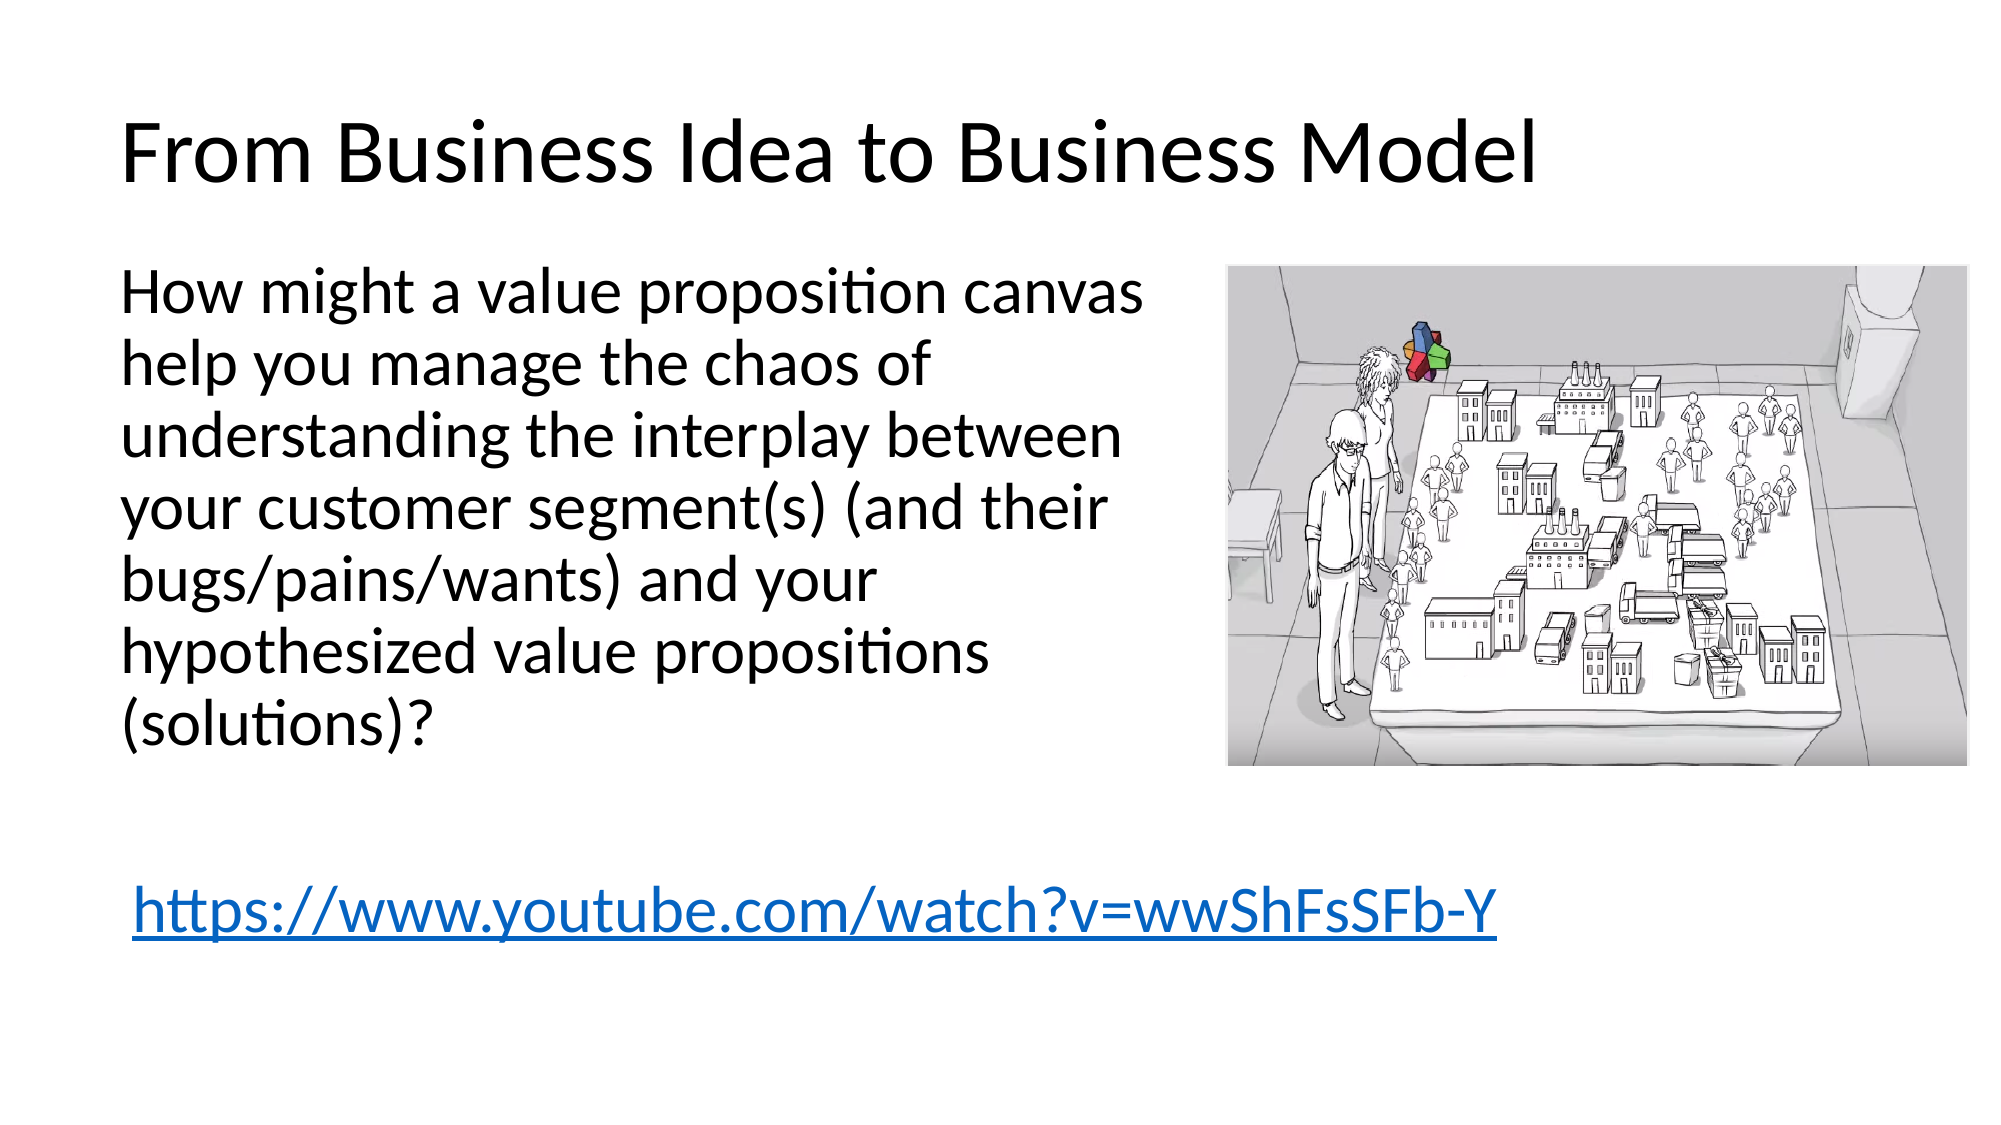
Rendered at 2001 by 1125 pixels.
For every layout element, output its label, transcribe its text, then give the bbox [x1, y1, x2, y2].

list How might a value proposition canvas help you manage the chaos of understanding the interplay between your customer segment(s) (and their bugs/pains/wants) and your hypothesized value propositions (solutions)? [99, 236, 1226, 766]
list https://www.youtube.com/watch?v=wwShFsSFb-Y [112, 854, 2000, 1057]
picture [1225, 264, 1970, 766]
title From Business Idea to Business Model [99, 45, 1900, 223]
